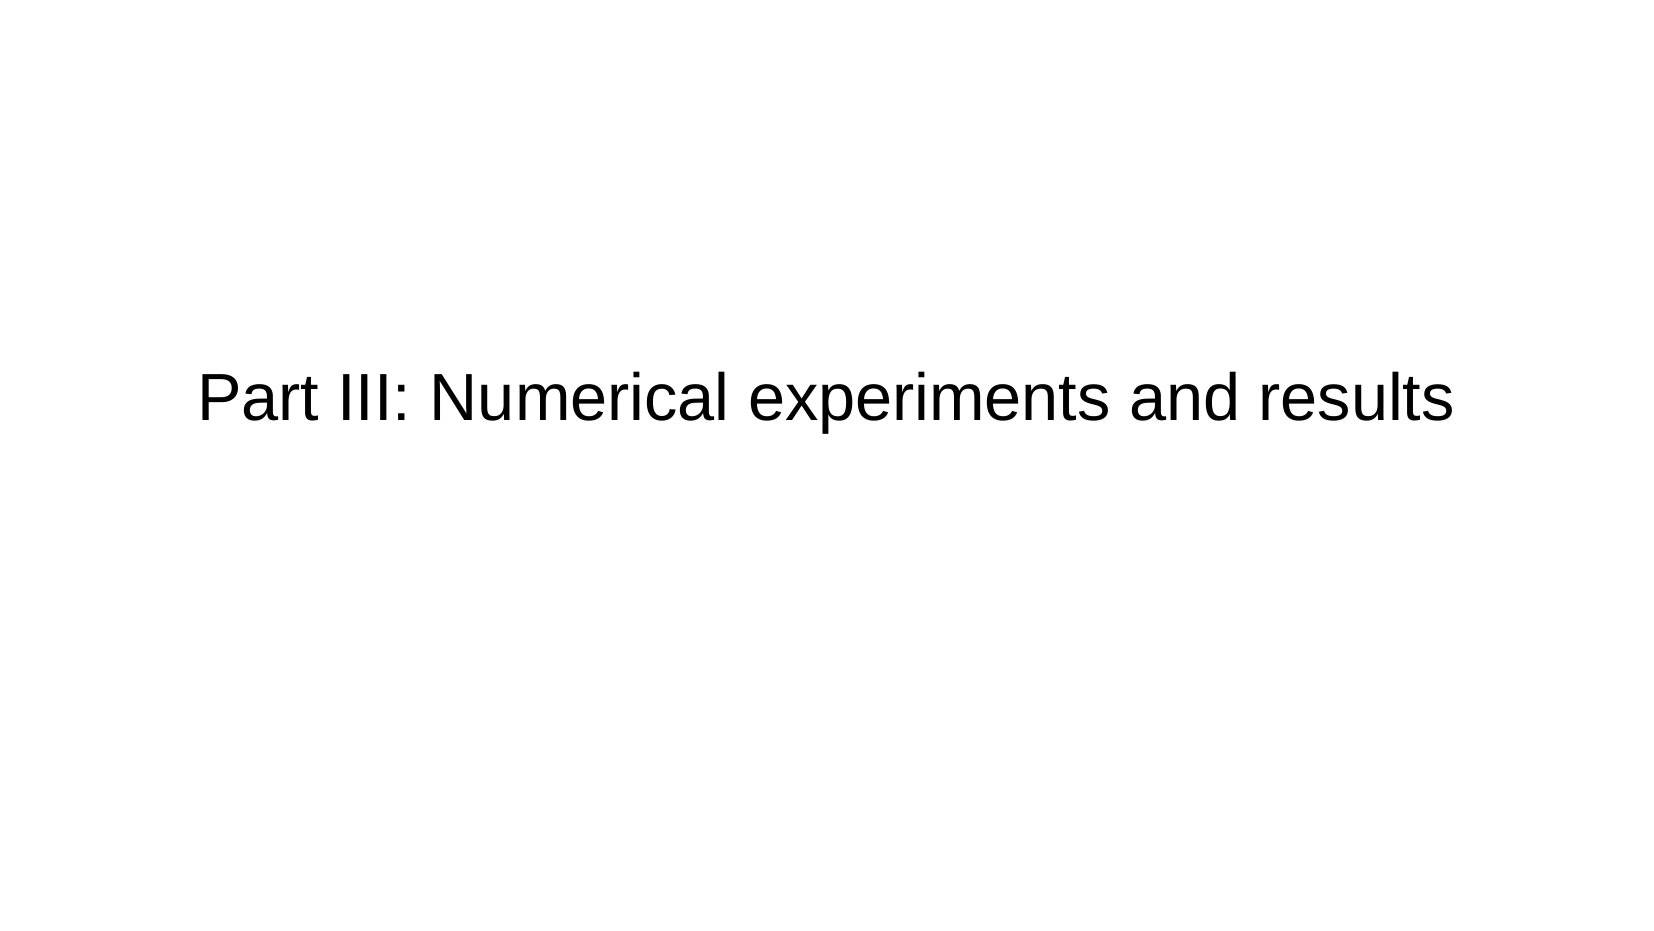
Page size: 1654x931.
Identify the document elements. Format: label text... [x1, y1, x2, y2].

subtitle Part III: Numerical experiments and results [82, 37, 1571, 757]
